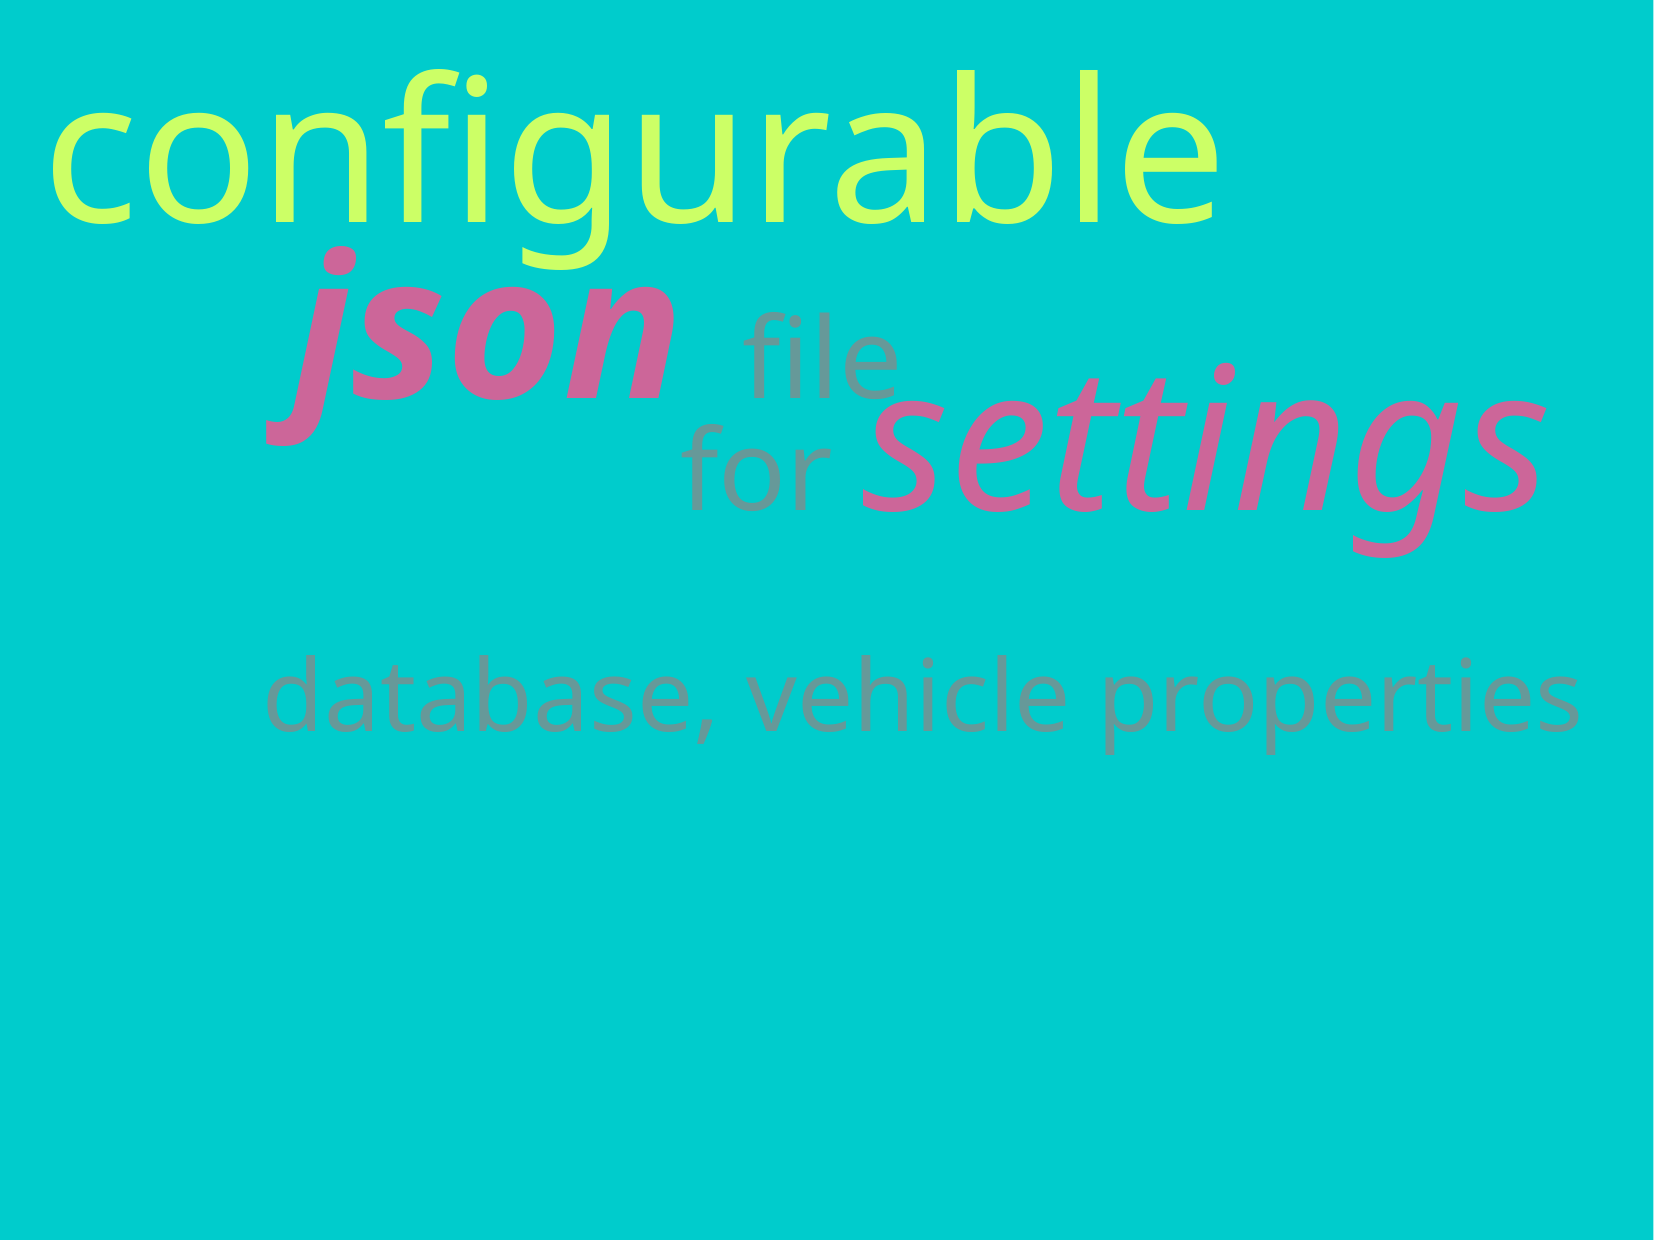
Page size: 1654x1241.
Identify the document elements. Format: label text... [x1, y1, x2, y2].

text_box database, vehicle properties [248, 617, 1453, 785]
text_box json file [277, 321, 665, 497]
text_box for settings [665, 289, 1480, 609]
text_box configurable [27, 1, 1098, 321]
